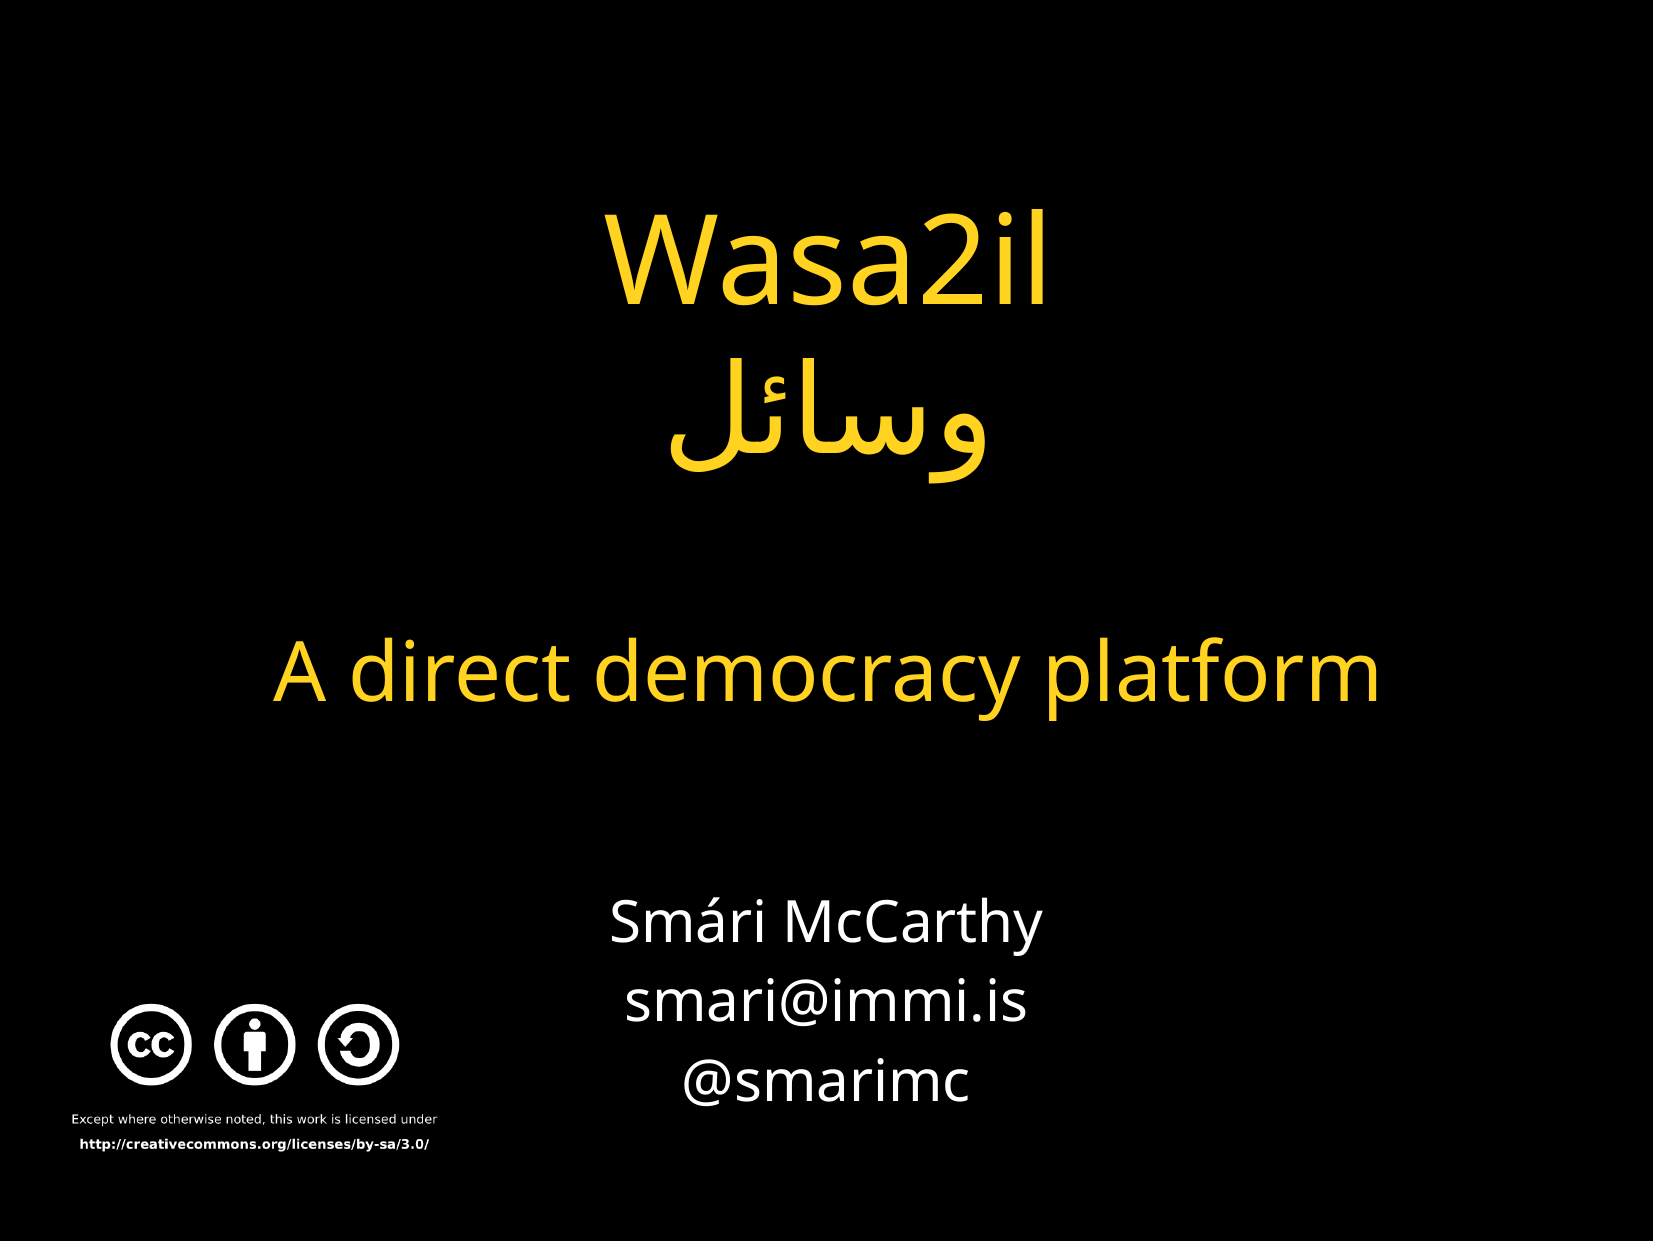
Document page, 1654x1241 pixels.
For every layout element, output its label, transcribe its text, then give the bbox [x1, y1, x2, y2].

subtitle Smári McCarthy smari@immi.is @smarimc [82, 680, 1571, 1228]
title Wasa2il ‫وسائل A direct democracy platform [82, 167, 1576, 730]
picture [29, 924, 480, 1229]
